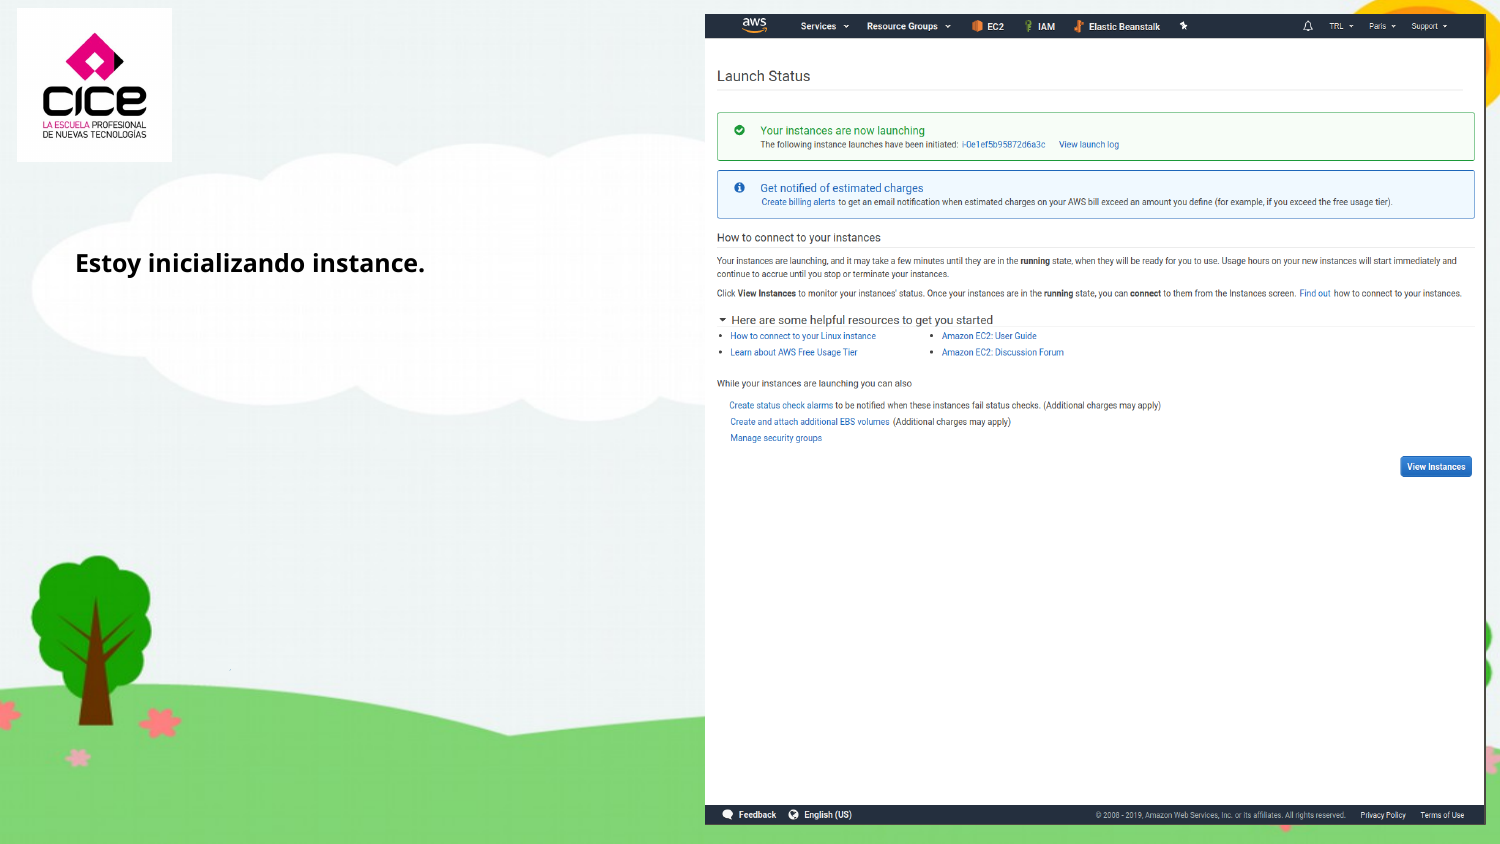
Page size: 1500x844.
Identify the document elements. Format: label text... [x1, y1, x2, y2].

title Estoy inicializando instance. [75, 240, 519, 286]
picture [0, 0, 1500, 844]
